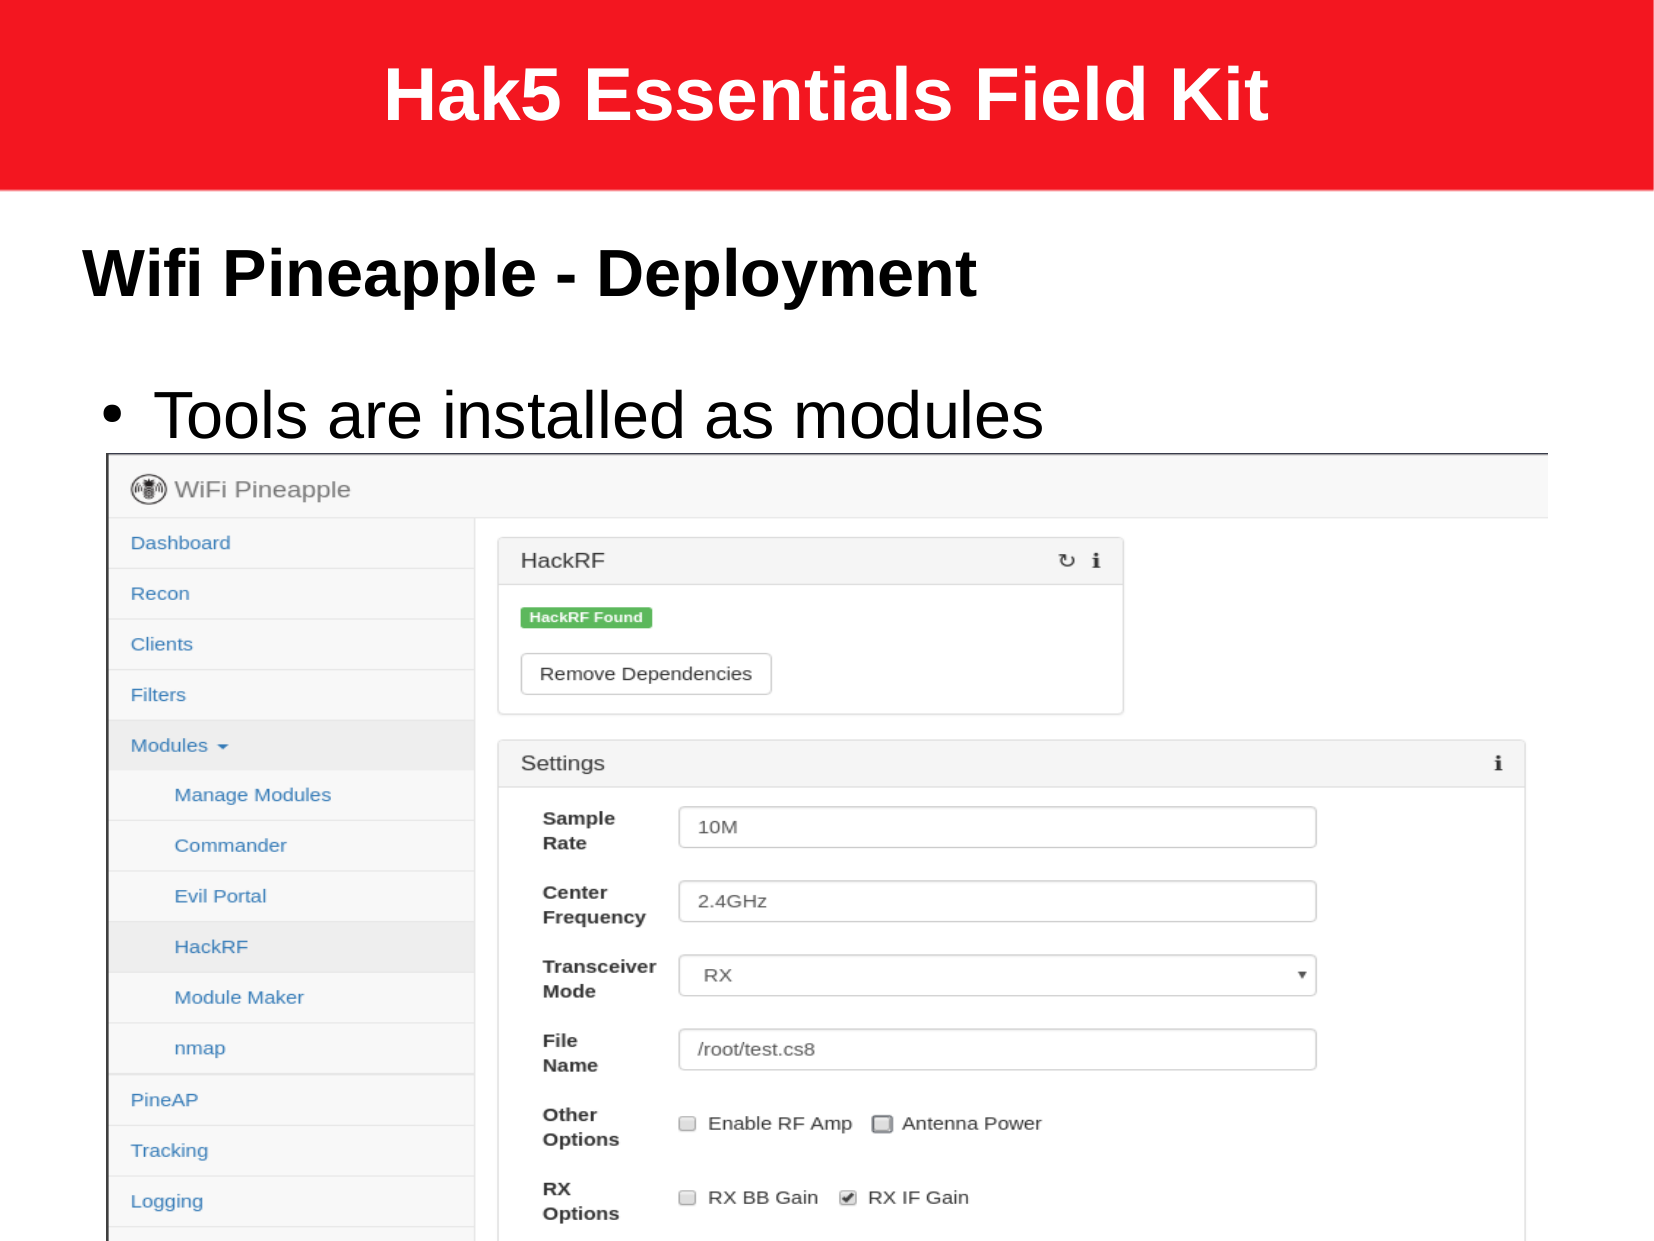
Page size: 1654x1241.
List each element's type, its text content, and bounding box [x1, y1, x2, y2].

title Hak5 Essentials Field Kit [82, 0, 1571, 189]
list Wifi Pineapple - Deployment [11, 236, 1430, 343]
picture [0, 0, 1654, 1241]
list Tools are installed as modules [82, 377, 1571, 1205]
